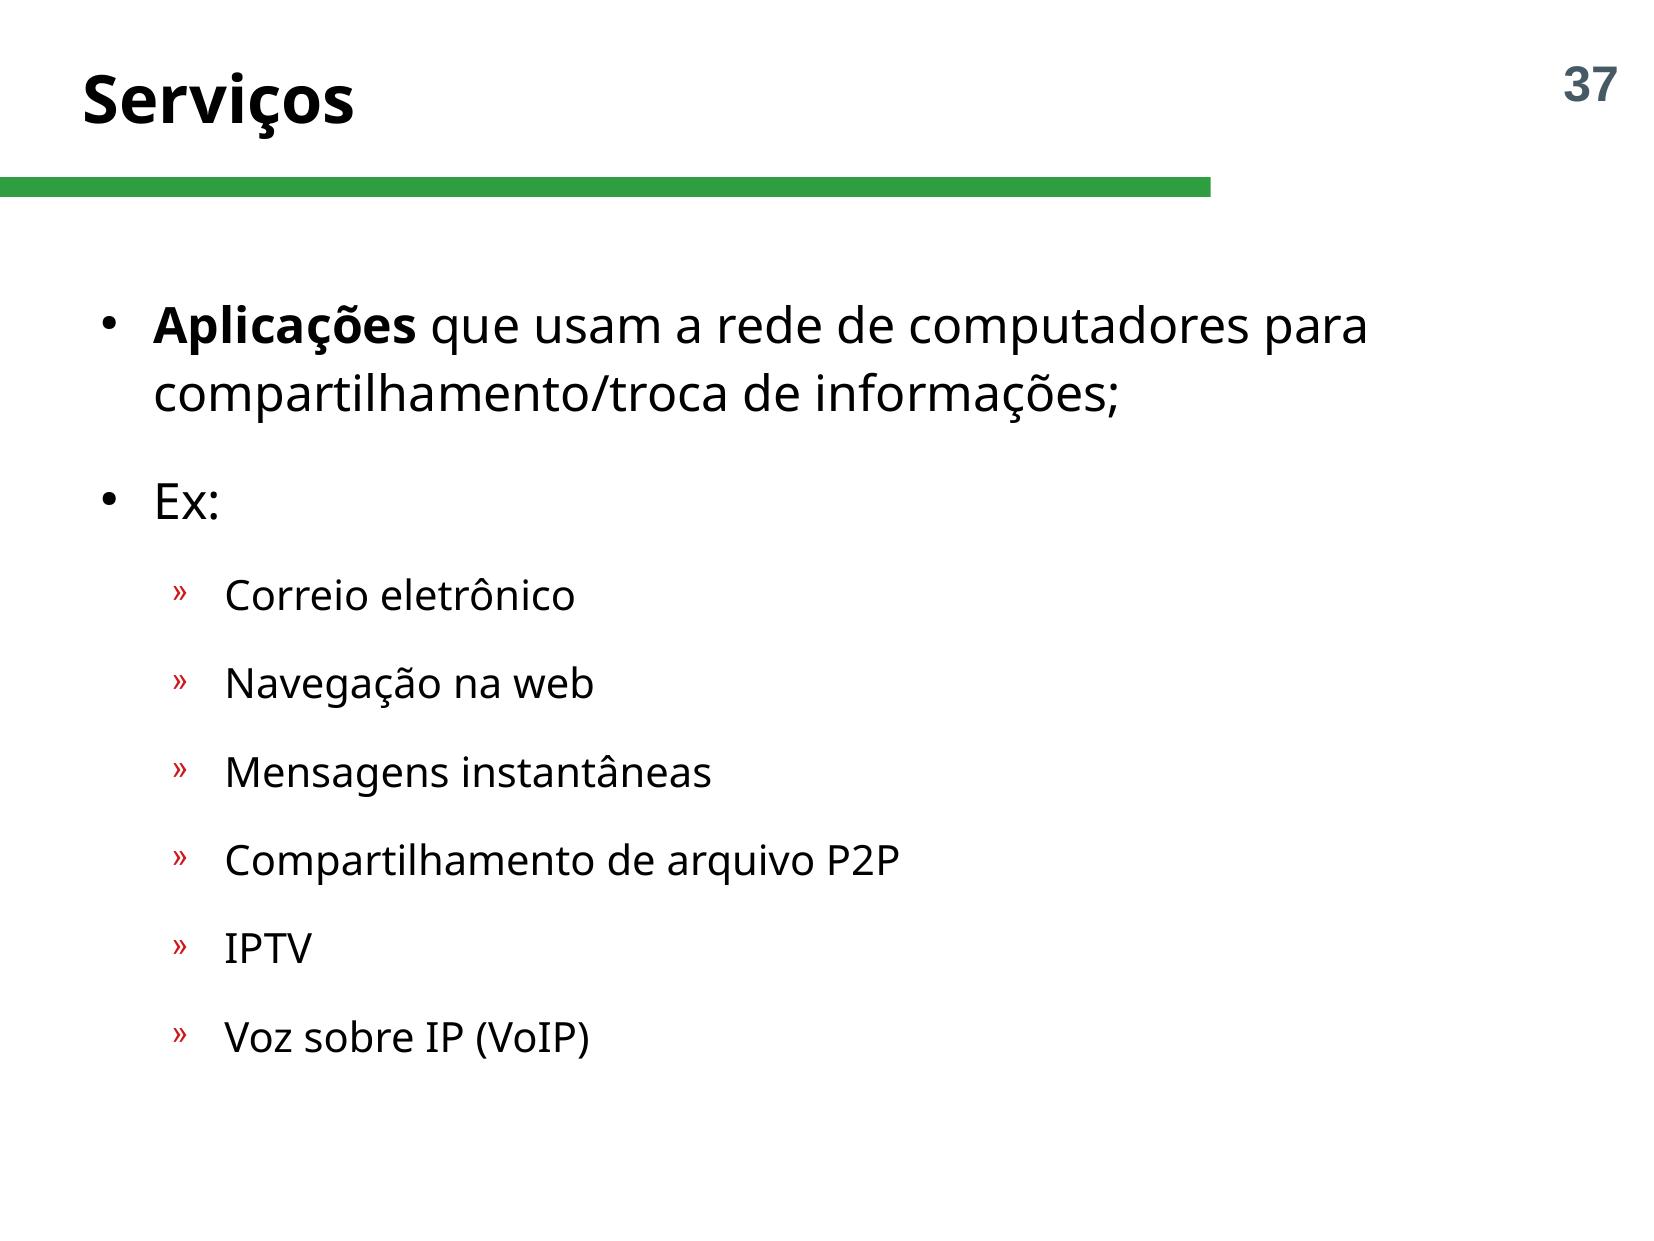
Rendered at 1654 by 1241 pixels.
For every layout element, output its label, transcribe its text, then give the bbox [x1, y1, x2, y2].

title Serviços [82, 0, 1152, 202]
list Aplicações que usam a rede de computadores para compartilhamento/troca de informações; Ex: Correio eletrônico Navegação na web Mensagens instantâneas Compartilhamento de arquivo P2P IPTV Voz sobre IP (VoIP) [82, 290, 1571, 1216]
